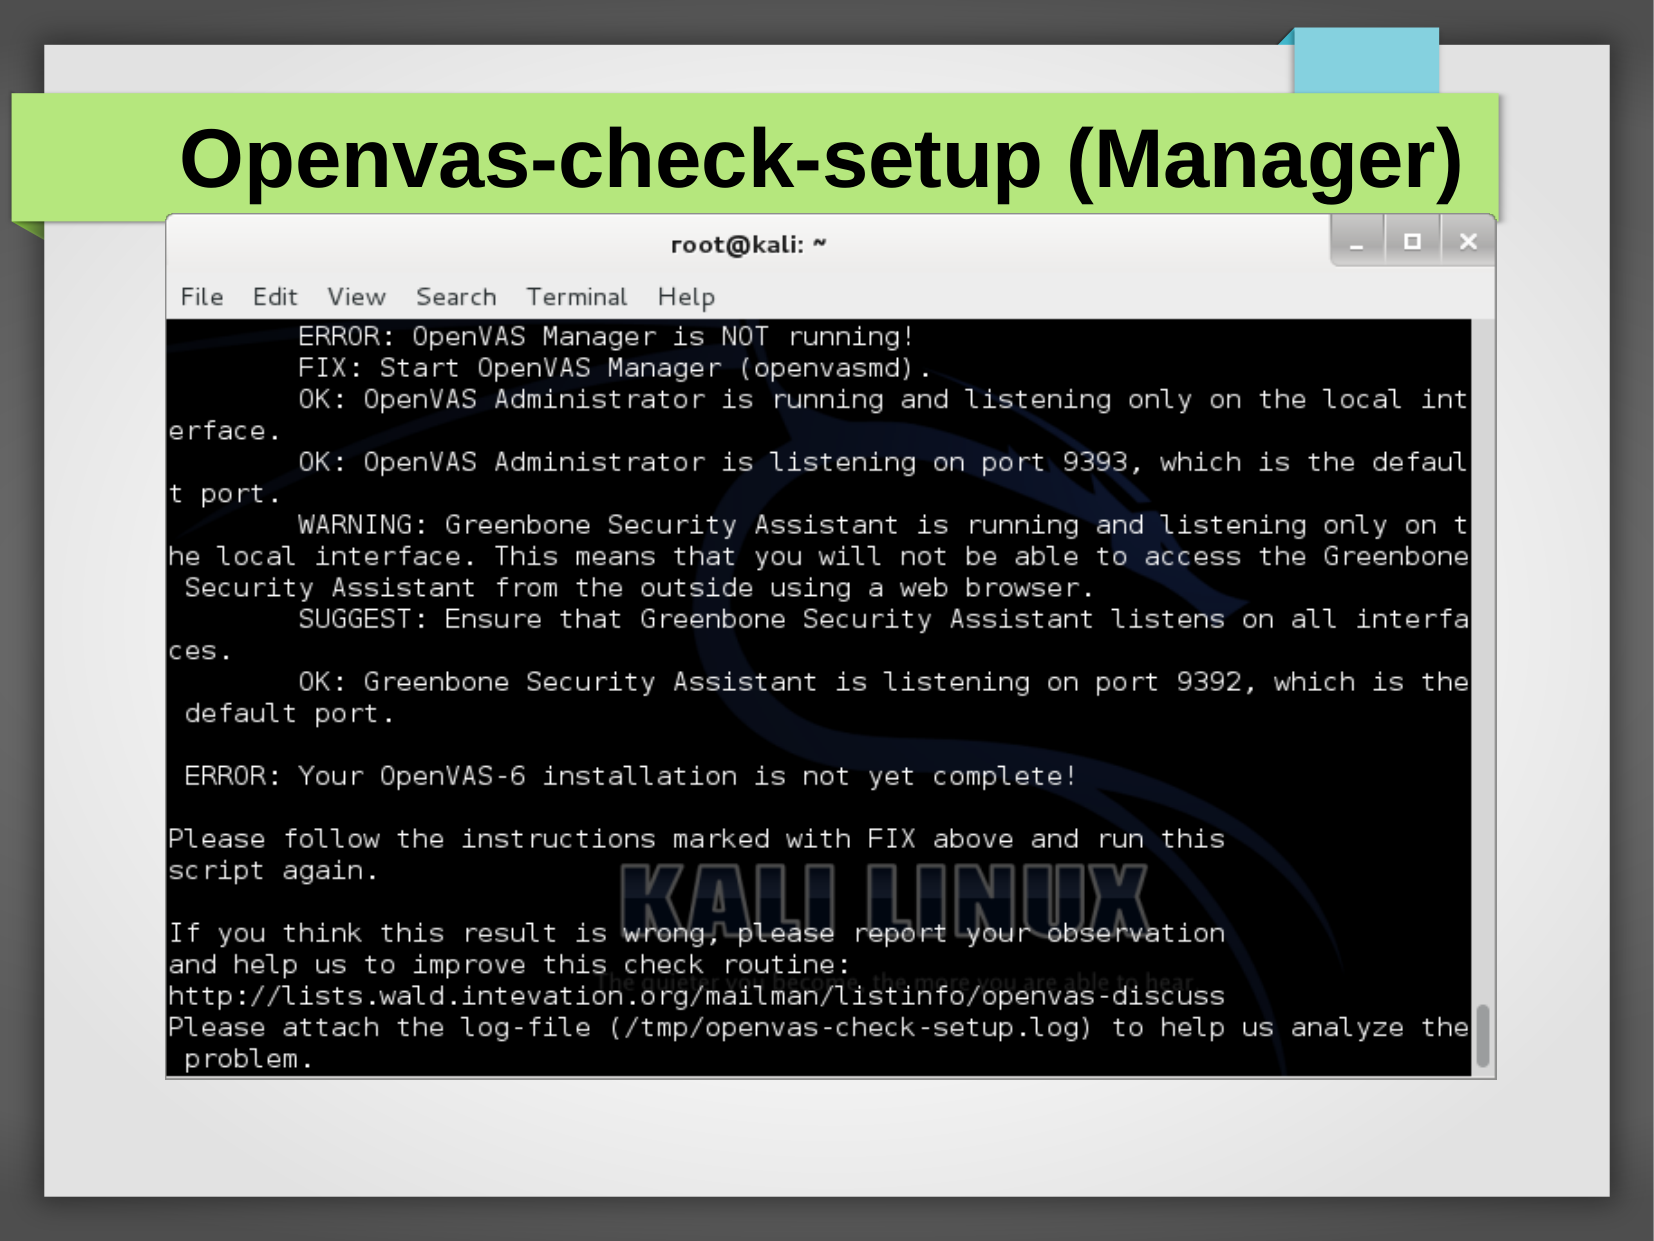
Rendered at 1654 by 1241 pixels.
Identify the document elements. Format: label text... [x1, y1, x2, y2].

picture [0, 0, 1654, 1241]
text_box Openvas-check-setup (Manager) [165, 105, 1480, 213]
